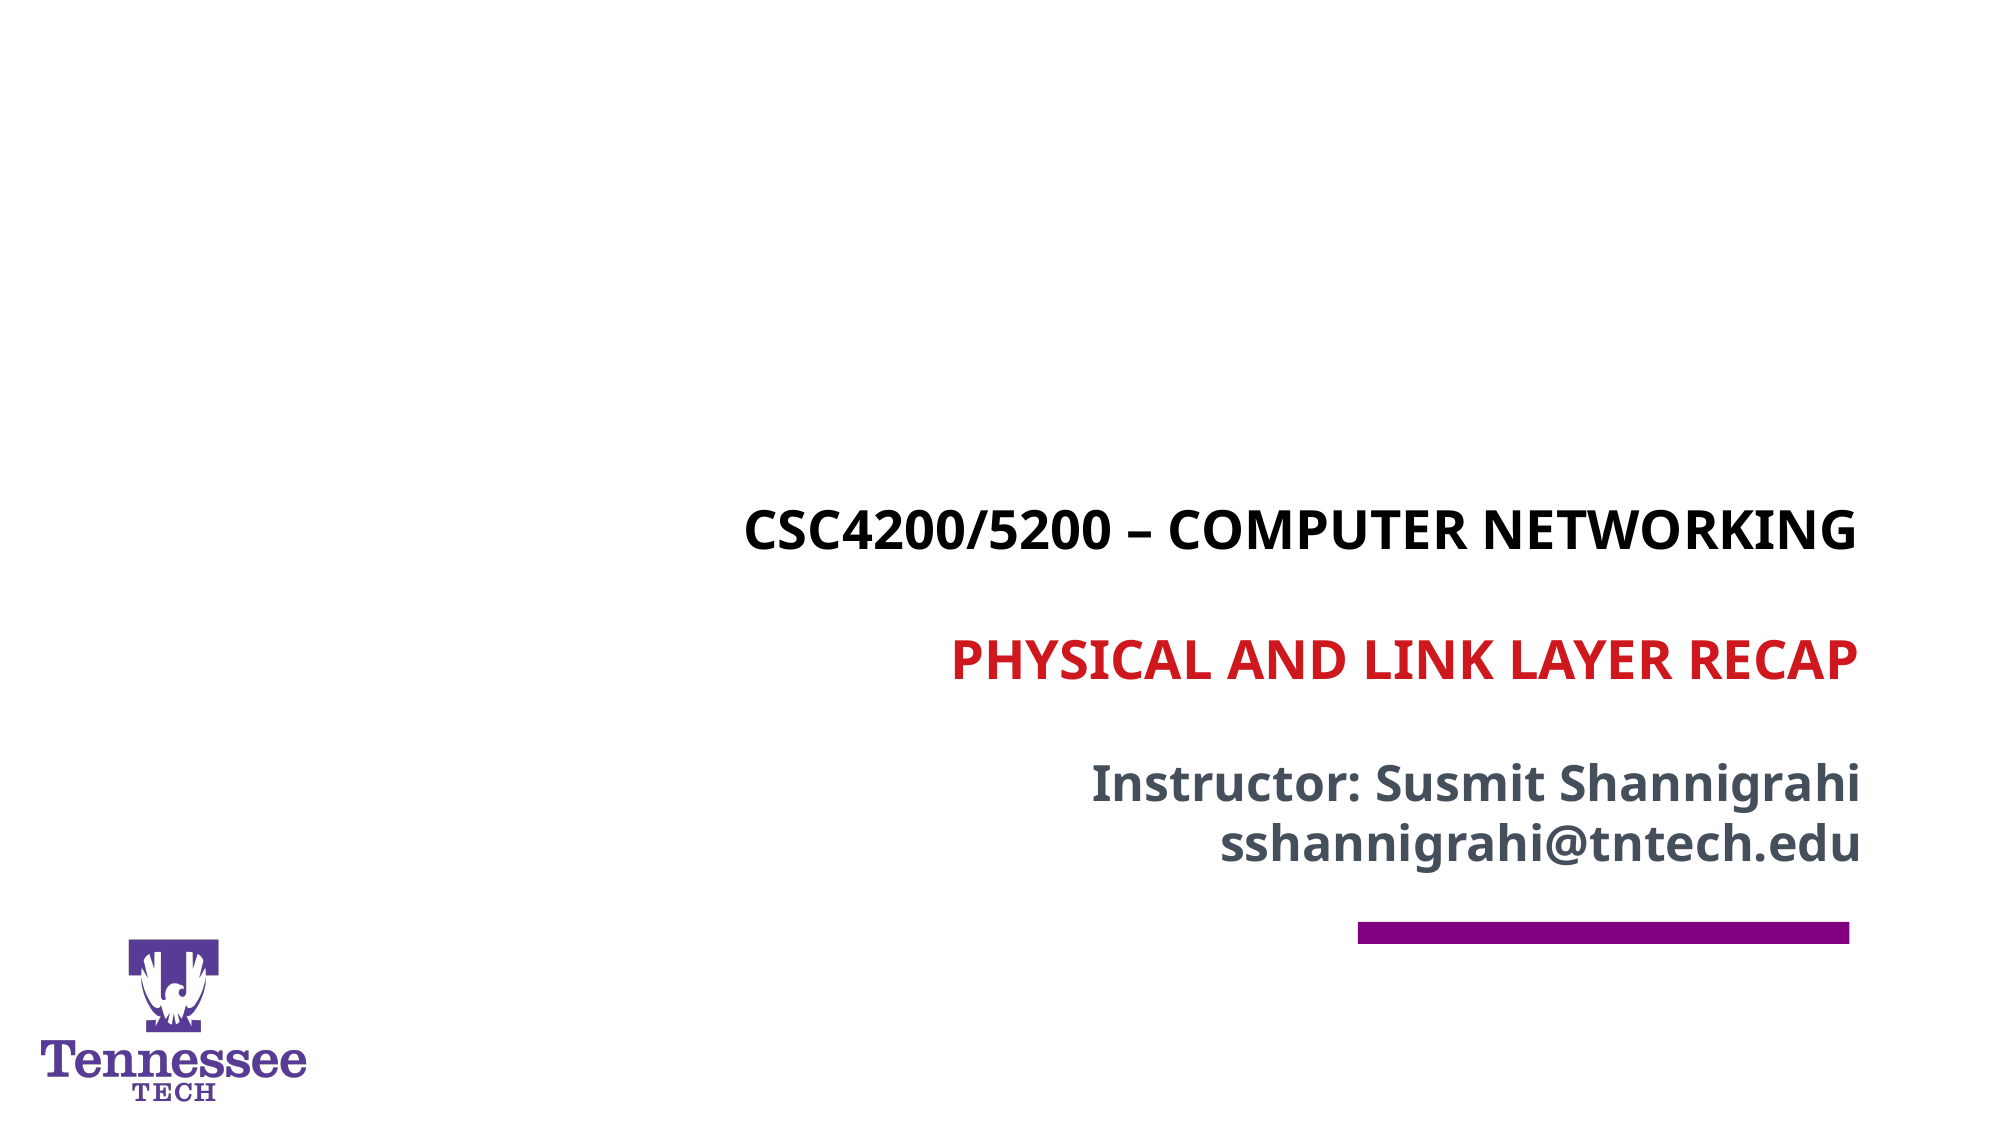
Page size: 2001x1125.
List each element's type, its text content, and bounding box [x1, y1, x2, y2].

text_box CSC4200/5200 – Computer Networking Physical and link layer recap [30, 404, 1875, 706]
text_box Instructor: Susmit Shannigrahi sshannigrahi@tntech.edu [462, 886, 1877, 1075]
picture [16, 914, 331, 1122]
